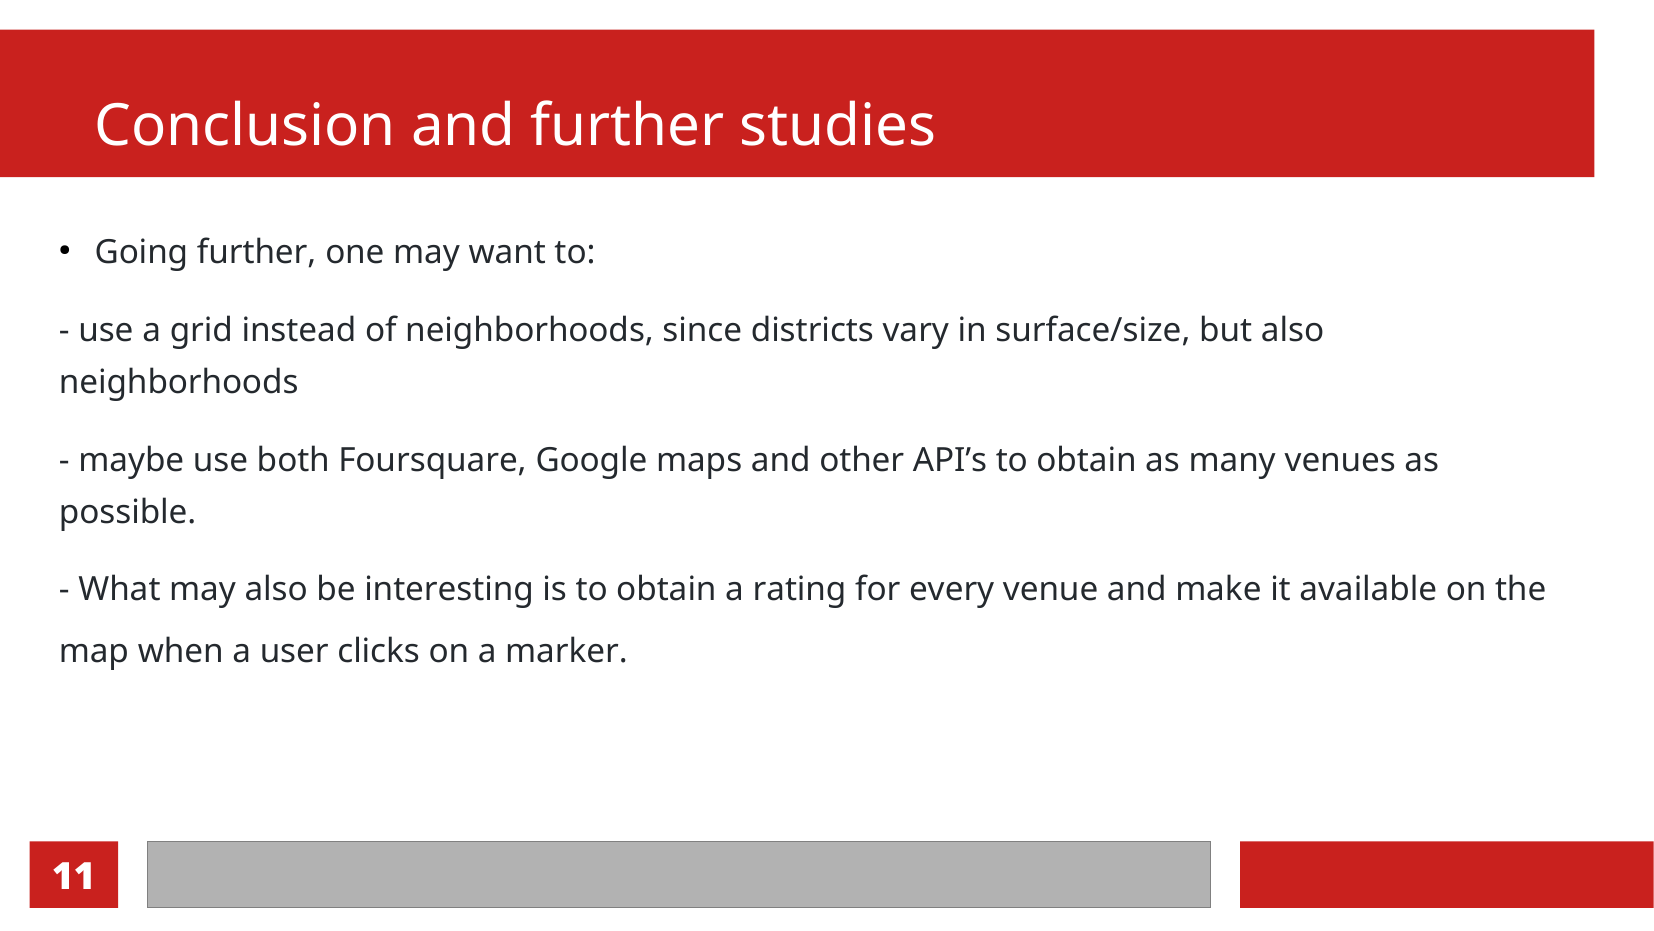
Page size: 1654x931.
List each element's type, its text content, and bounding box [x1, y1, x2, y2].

title Conclusion and further studies [59, 44, 1595, 163]
list Going further, one may want to: - use a grid instead of neighborhoods, since districts vary in surface/size, but also neighborhoods - maybe use both Foursquare, Google maps and other API’s to obtain as many venues as possible. - What may also be interesting is to obtain a rating for every venue and make it available on the map when a user clicks on a marker. [59, 221, 1565, 623]
